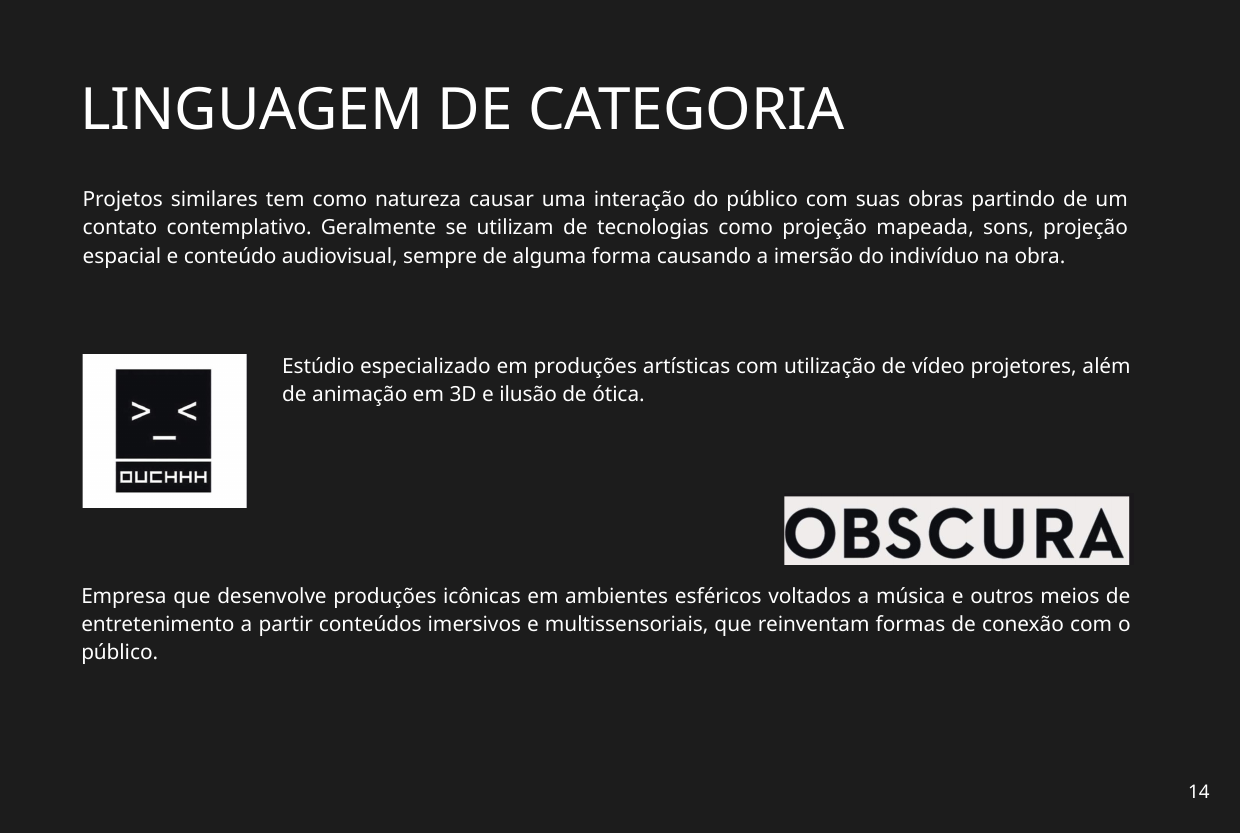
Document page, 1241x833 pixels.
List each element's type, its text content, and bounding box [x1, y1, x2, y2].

text_box Empresa que desenvolve produções icônicas em ambientes esféricos voltados a música e outros meios de entretenimento a partir conteúdos imersivos e multissensoriais, que reinventam formas de conexão com o público. [66, 573, 1146, 728]
title LINGUAGEM DE CATEGORIA [80, 26, 1156, 188]
title 14 [1181, 778, 1217, 805]
subtitle Projetos similares tem como natureza causar uma interação do público com suas obras partindo de um contato contemplativo. Geralmente se utilizam de tecnologias como projeção mapeada, sons, projeção espacial e conteúdo audiovisual, sempre de alguma forma causando a imersão do indivíduo na obra. [82, 130, 1128, 366]
picture [82, 354, 249, 508]
picture [784, 493, 1134, 565]
text_box Estúdio especializado em produções artísticas com utilização de vídeo projetores, além de animação em 3D e ilusão de ótica. [267, 343, 1146, 486]
